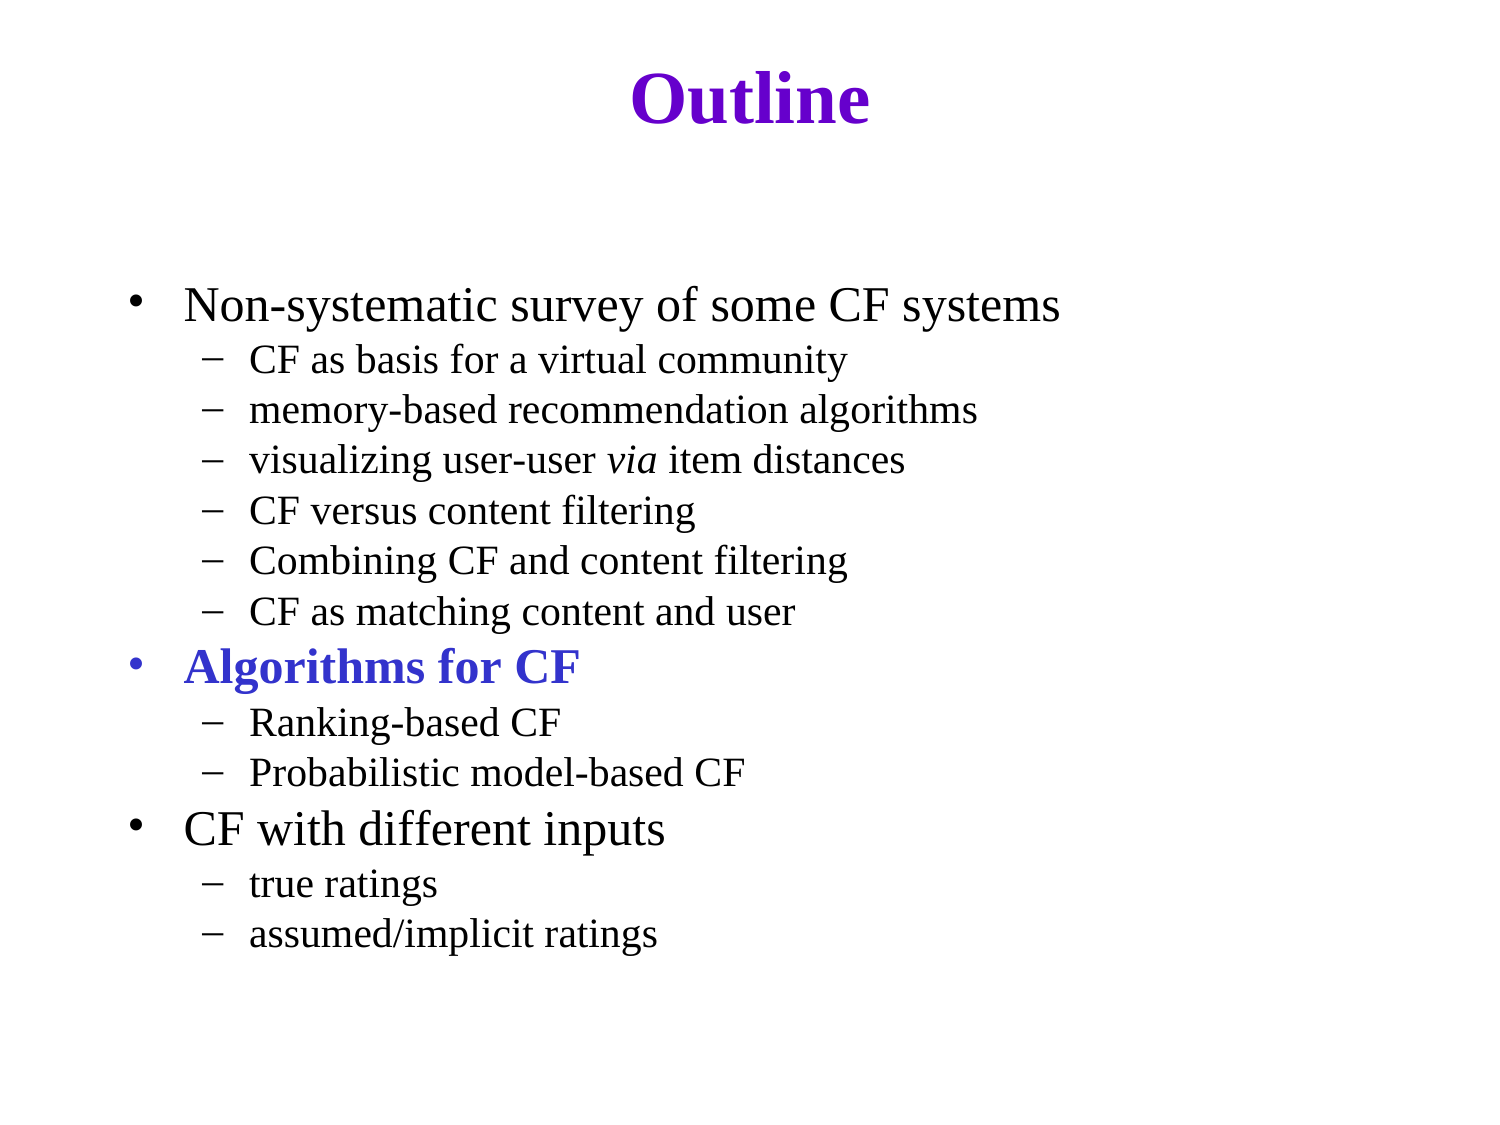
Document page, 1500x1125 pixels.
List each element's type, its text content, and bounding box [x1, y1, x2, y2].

title Outline [112, 0, 1388, 188]
list Non-systematic survey of some CF systems CF as basis for a virtual community memory-based recommendation algorithms visualizing user-user via item distances CF versus content filtering Combining CF and content filtering CF as matching content and user Algorithms for CF Ranking-based CF Probabilistic model-based CF CF with different inputs true ratings assumed/implicit ratings [112, 275, 1388, 1000]
